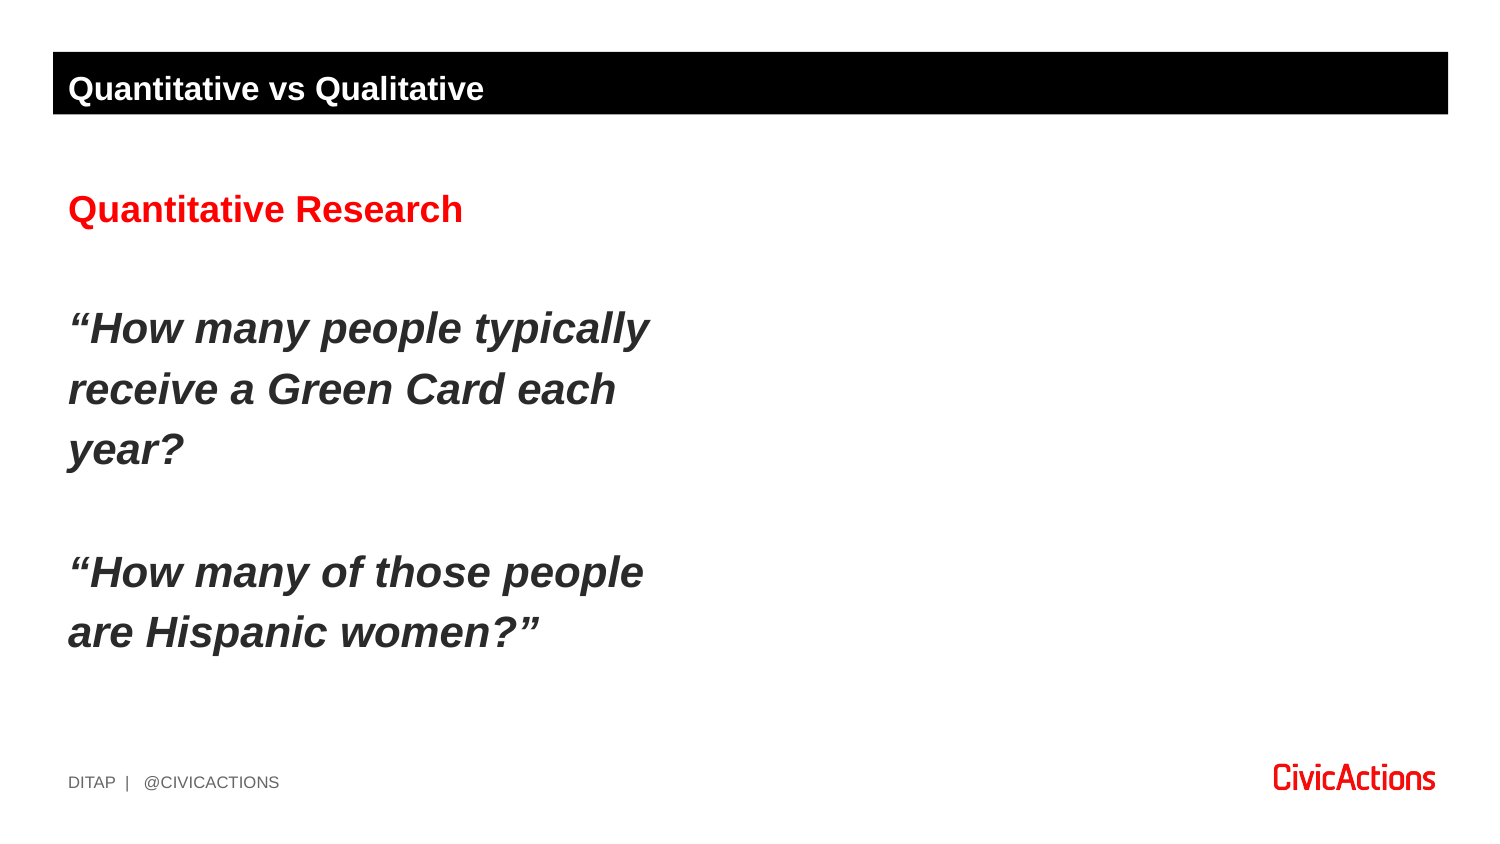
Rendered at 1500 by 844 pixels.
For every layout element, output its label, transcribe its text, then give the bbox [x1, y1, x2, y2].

title Quantitative vs Qualitative [53, 51, 1449, 115]
picture [1271, 758, 1438, 795]
text_box Quantitative Research “How many people typically receive a Green Card each year? “How many of those people are Hispanic women?” [53, 162, 716, 783]
